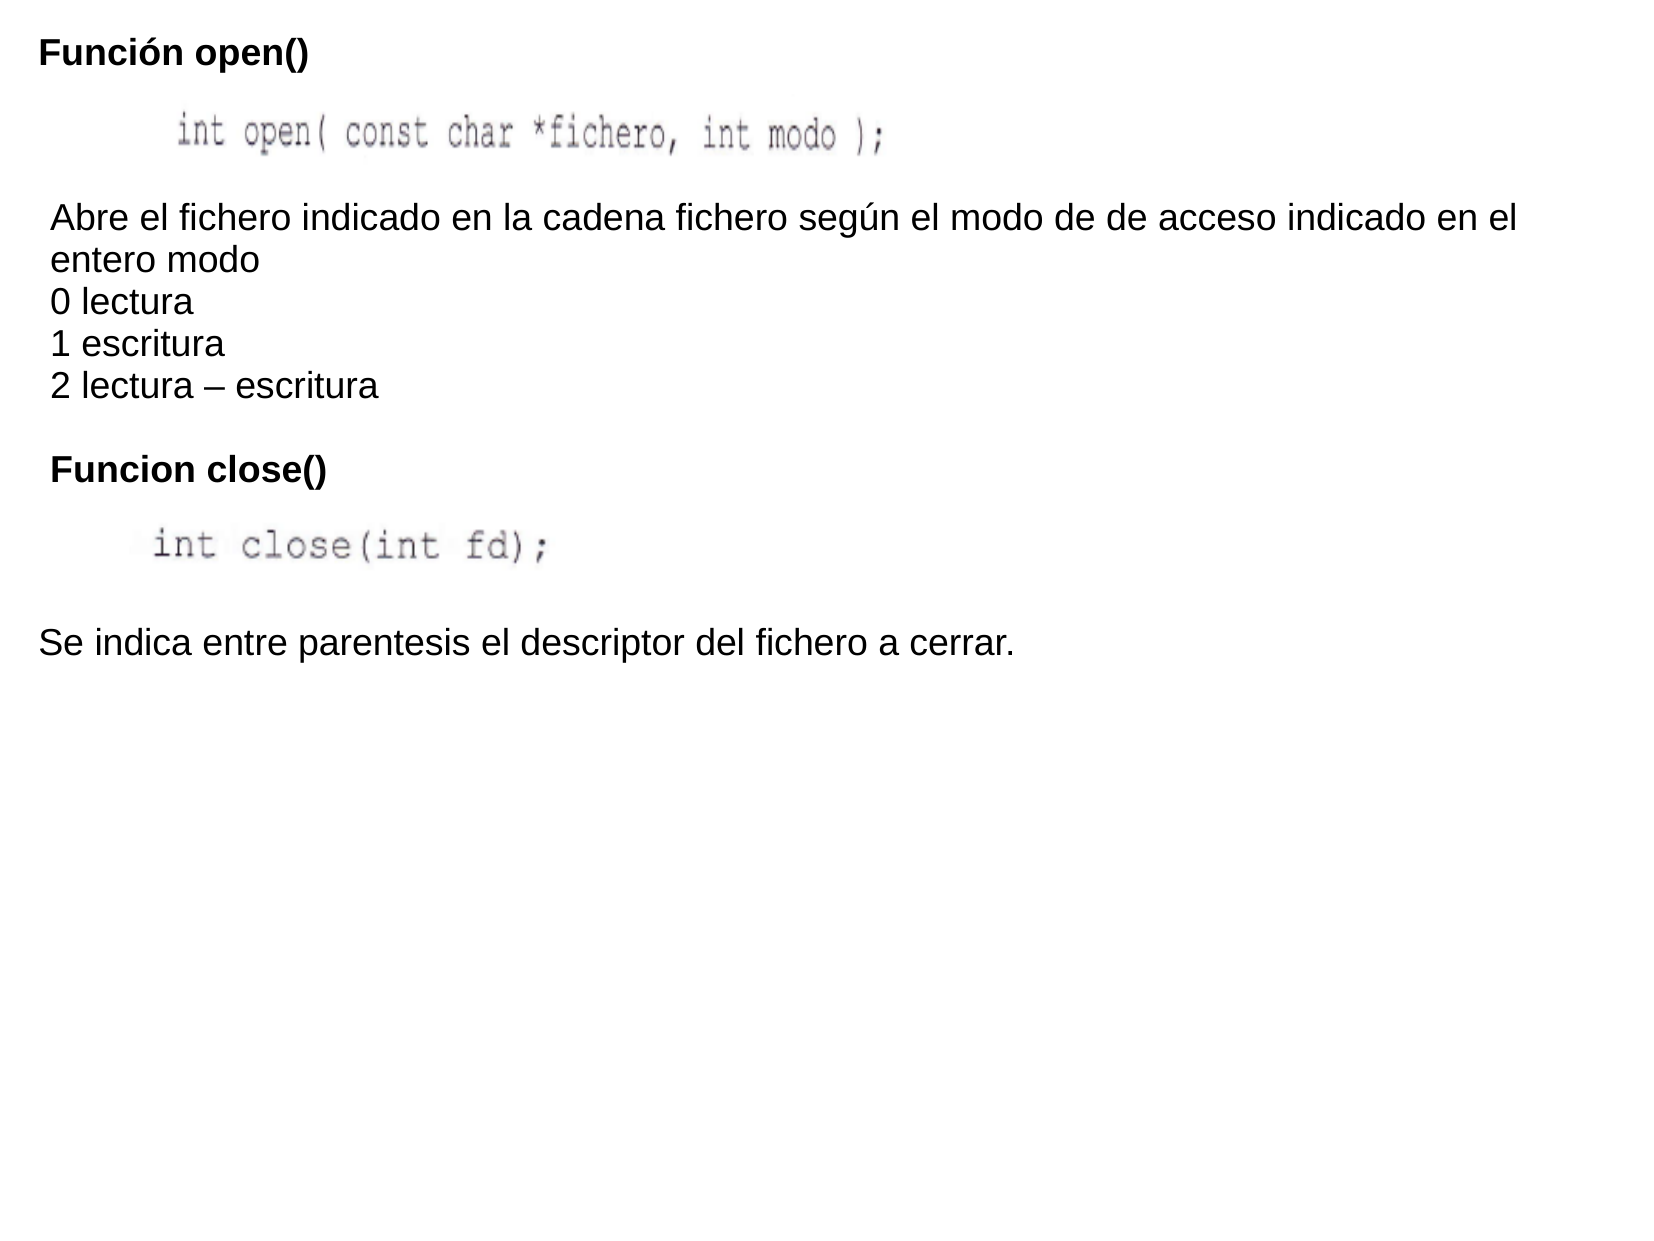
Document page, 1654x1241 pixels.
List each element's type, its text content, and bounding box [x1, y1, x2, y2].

text_box Se indica entre parentesis el descriptor del fichero a cerrar. [23, 614, 1607, 714]
picture [129, 519, 568, 574]
text_box Abre el fichero indicado en la cadena fichero según el modo de de acceso indicado en el entero modo 0 lectura 1 escritura 2 lectura – escritura Funcion close() [35, 188, 1630, 543]
picture [165, 94, 910, 178]
text_box Función open() [23, 23, 1595, 124]
